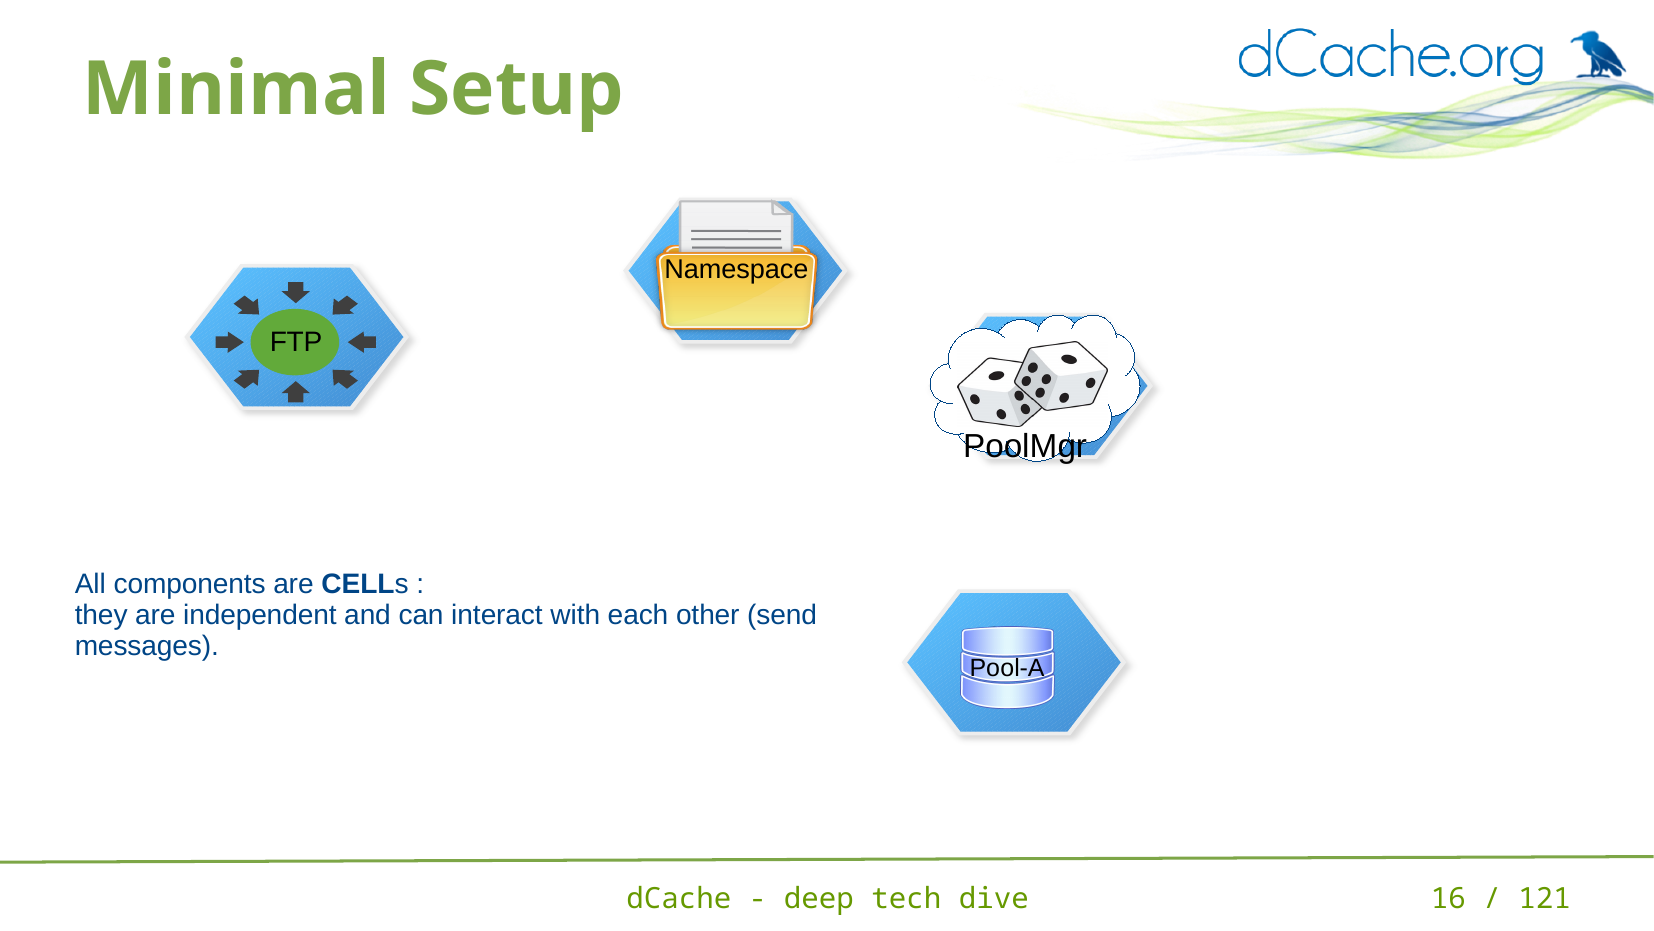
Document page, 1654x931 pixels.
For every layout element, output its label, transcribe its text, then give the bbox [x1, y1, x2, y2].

picture [170, 254, 432, 428]
title Minimal Setup [82, 40, 1605, 131]
text_box PoolMgr [948, 419, 1118, 472]
picture [609, 188, 871, 362]
text_box [930, 315, 1141, 433]
picture [915, 303, 1176, 477]
text_box All components are CELLs : they are independent and can interact with each other (send messages). [60, 560, 856, 761]
picture [888, 580, 1149, 753]
picture [956, 16, 1654, 169]
